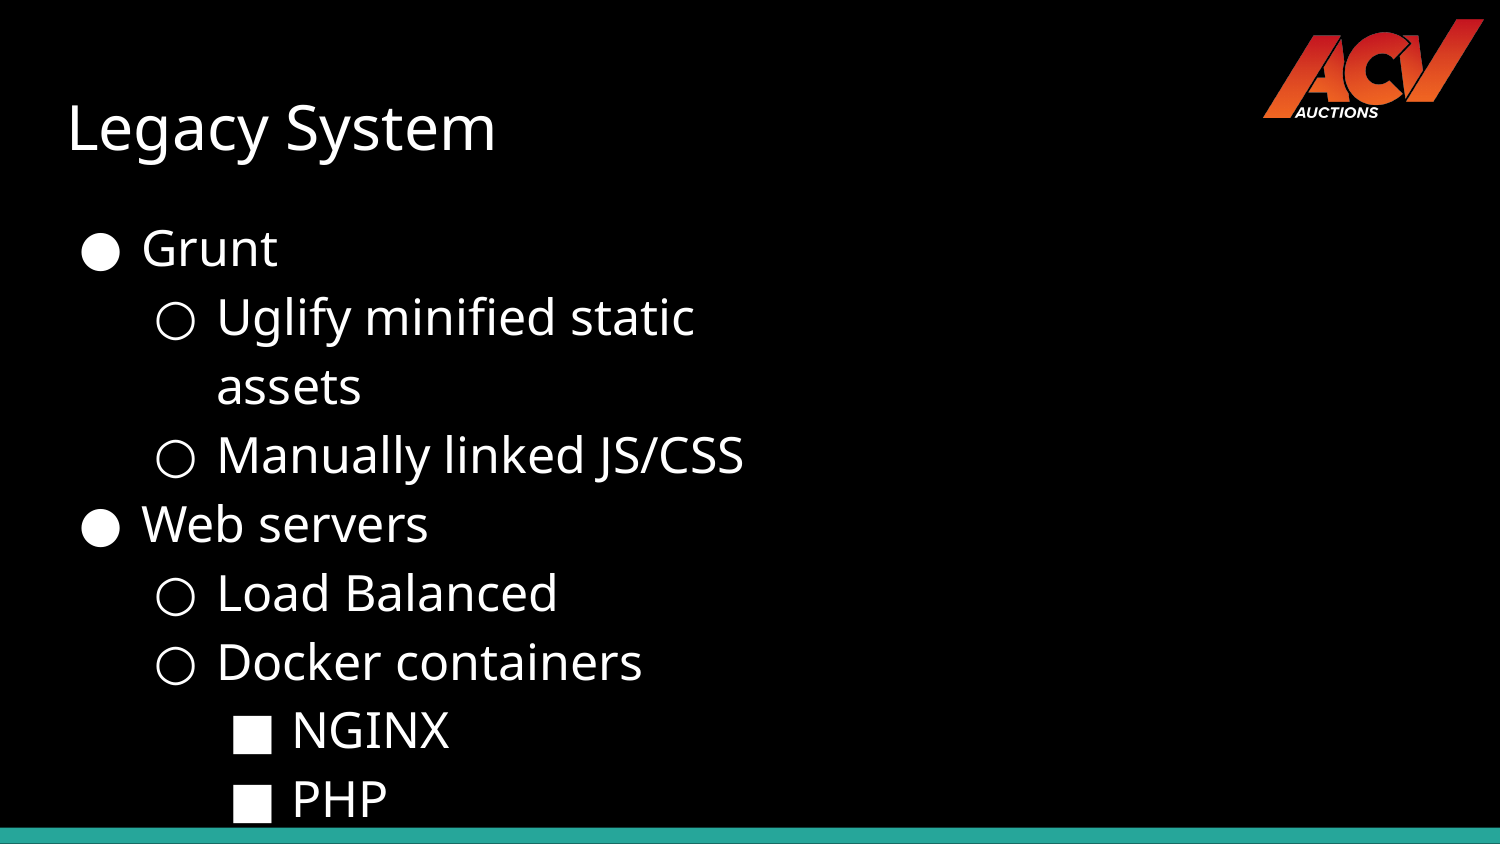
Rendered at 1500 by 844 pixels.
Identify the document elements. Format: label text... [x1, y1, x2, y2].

list Grunt Uglify minified static assets Manually linked JS/CSS Web servers Load Balanced Docker containers NGINX PHP [51, 192, 853, 815]
picture [1262, 19, 1484, 118]
title Legacy System [51, 72, 1449, 174]
